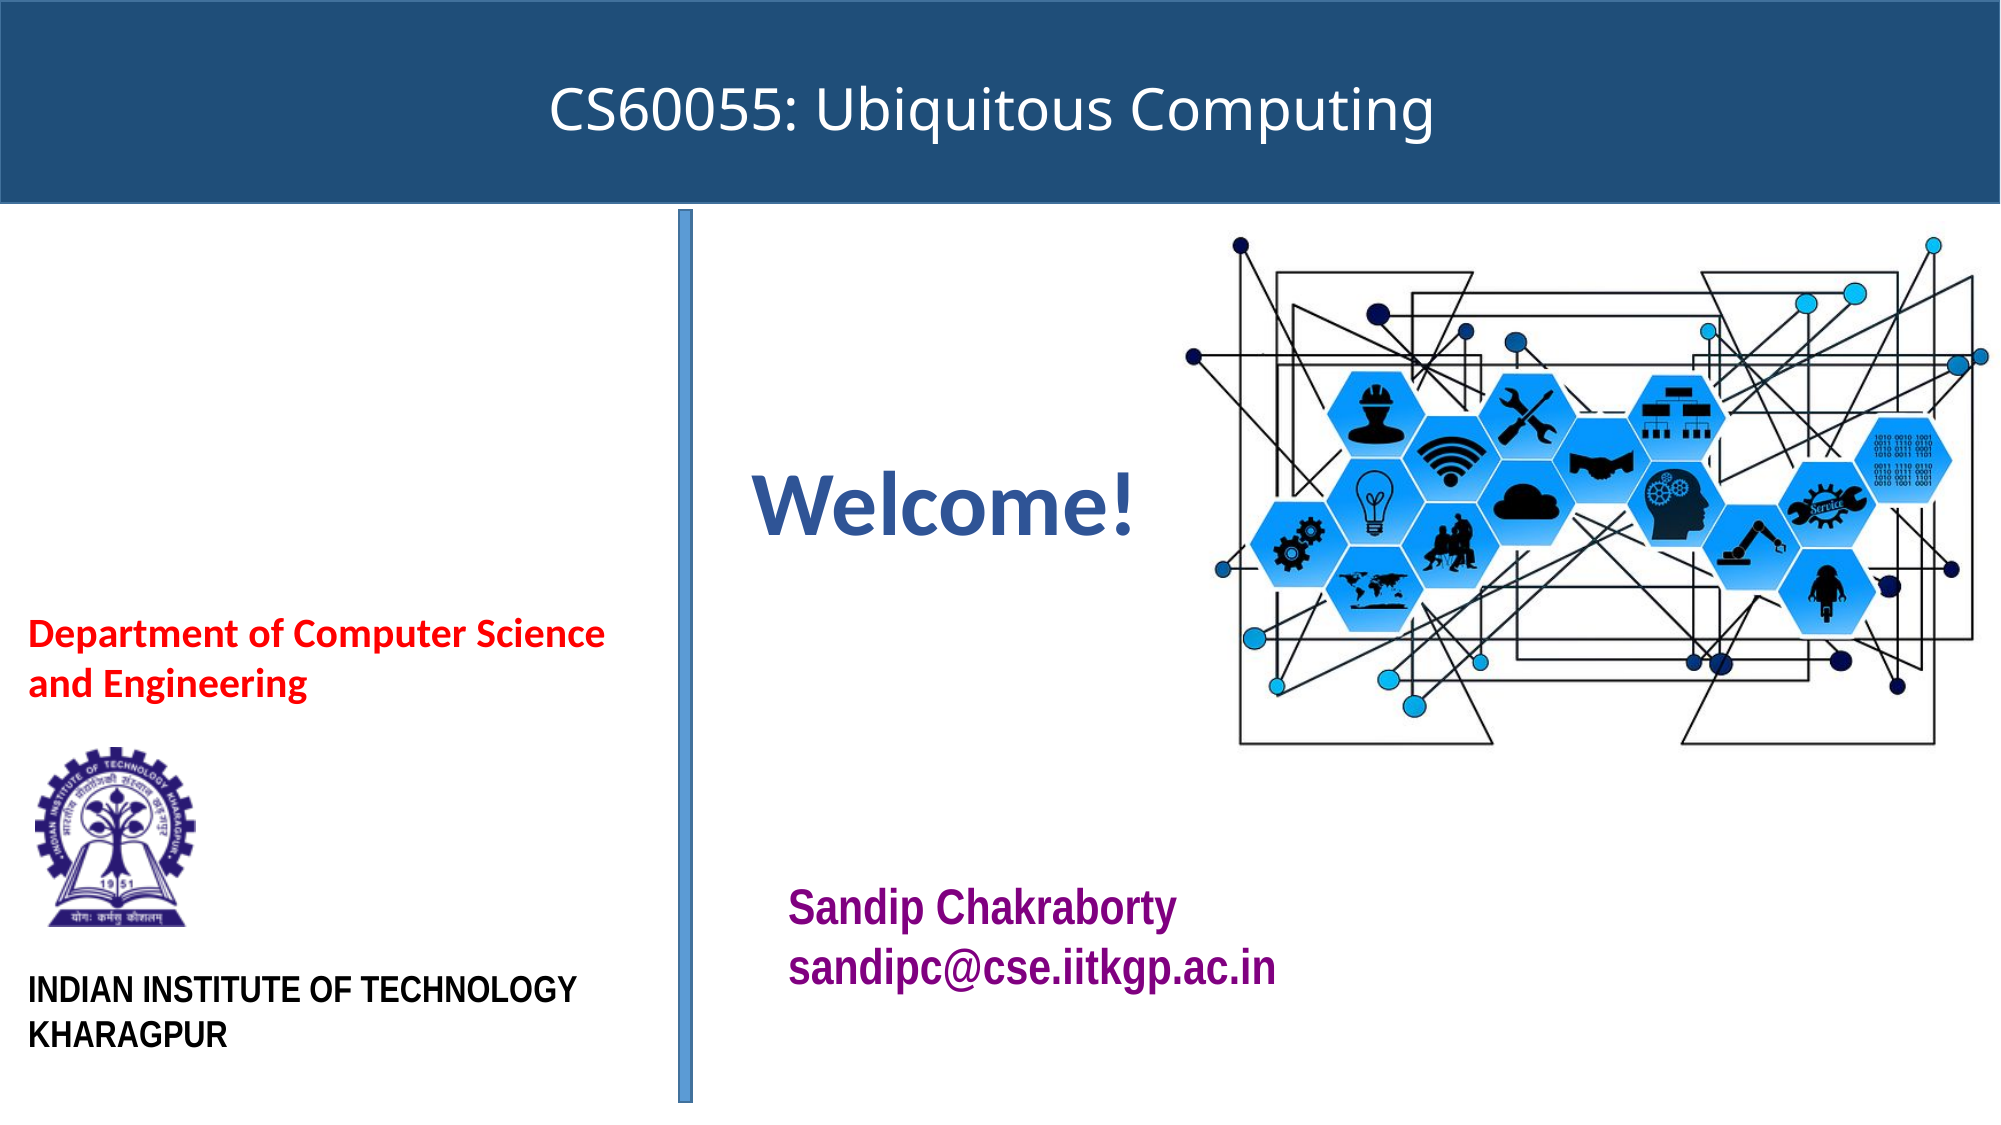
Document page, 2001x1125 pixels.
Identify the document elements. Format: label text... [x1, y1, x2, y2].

text_box Welcome! [695, 436, 1173, 563]
title CS60055: Ubiquitous Computing [0, 10, 2000, 200]
picture [1173, 221, 2000, 772]
